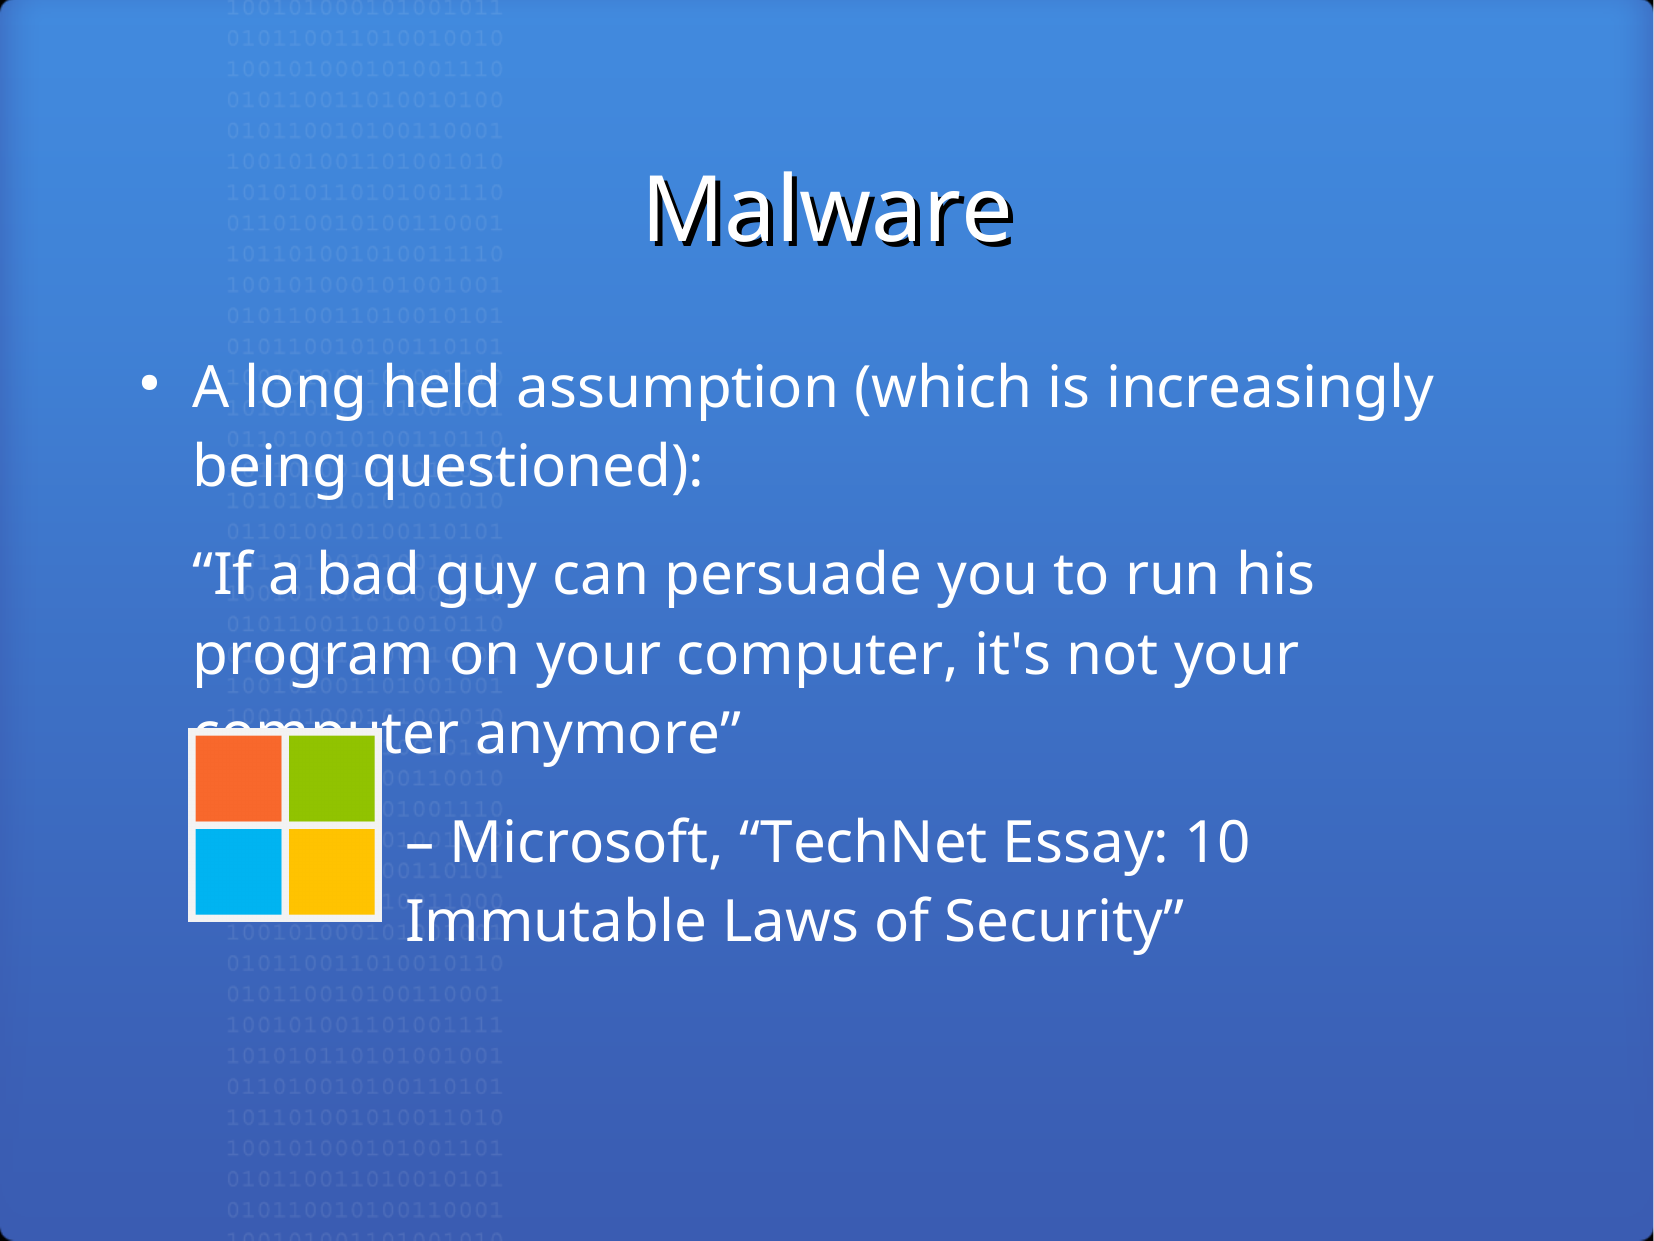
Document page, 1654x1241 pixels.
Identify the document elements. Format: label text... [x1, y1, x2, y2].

title Malware [121, 102, 1534, 310]
list A long held assumption (which is increasingly being questioned): “If a bad guy can persuade you to run his program on your computer, it's not your computer anymore” – Microsoft, “TechNet Essay: 10 Immutable Laws of Security” [121, 344, 1534, 1127]
picture [0, 0, 1654, 1241]
